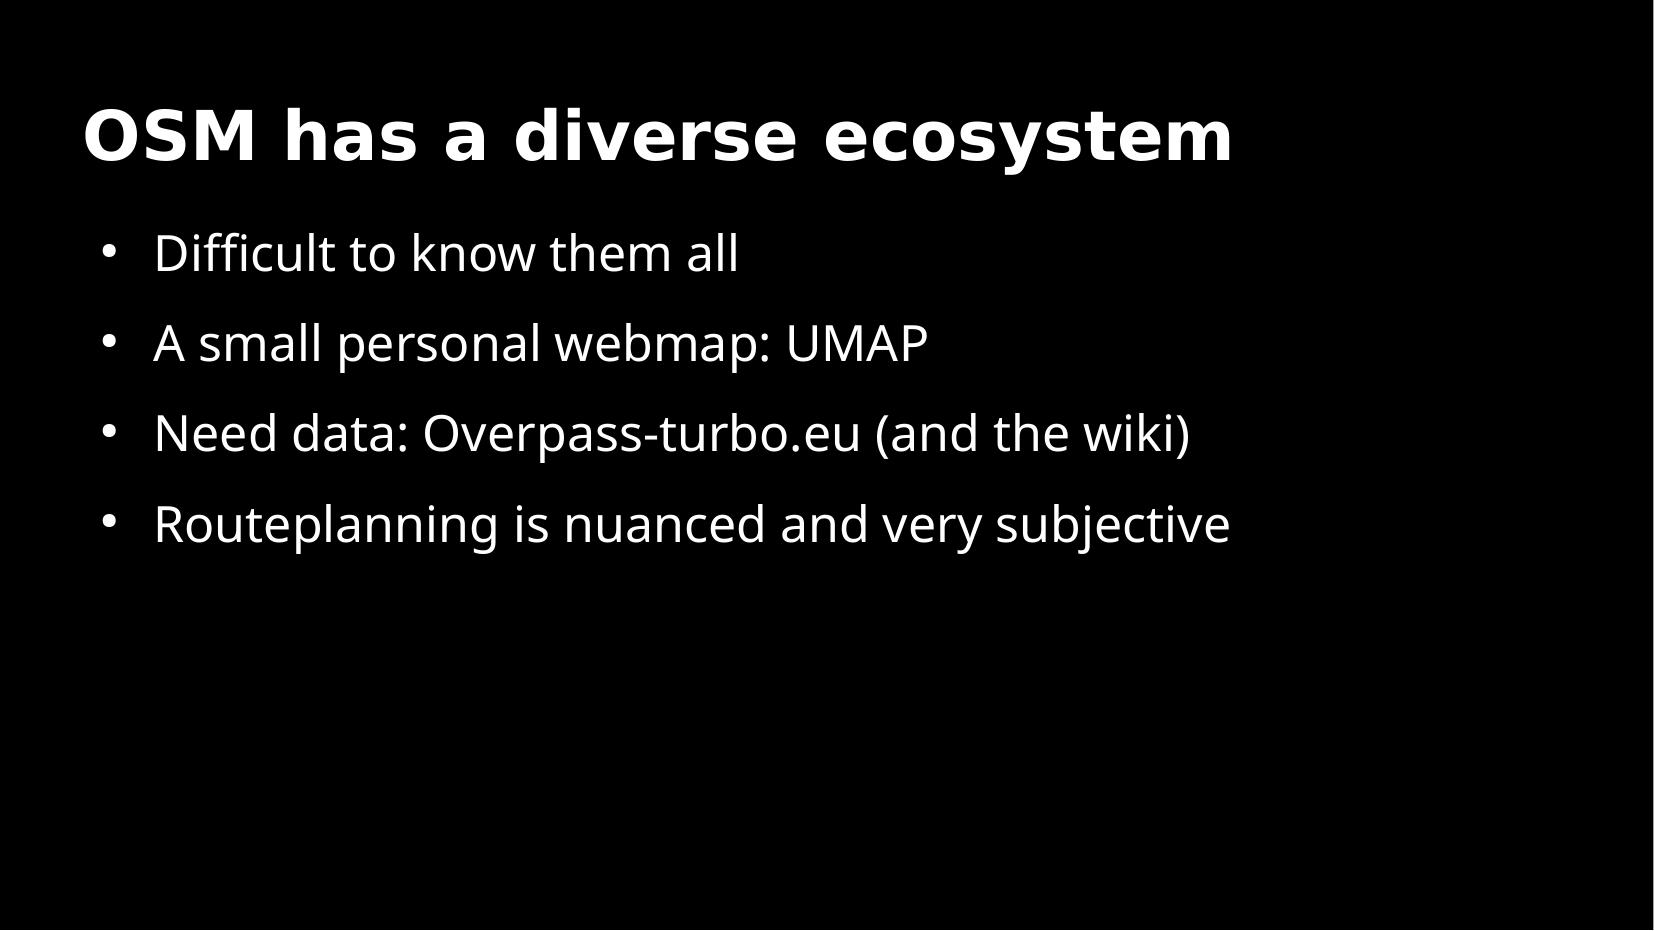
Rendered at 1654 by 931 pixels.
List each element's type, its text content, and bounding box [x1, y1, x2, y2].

title OSM has a diverse ecosystem [82, 59, 1571, 215]
list Difficult to know them all A small personal webmap: UMAP Need data: Overpass-turbo.eu (and the wiki) Routeplanning is nuanced and very subjective [82, 217, 1571, 758]
